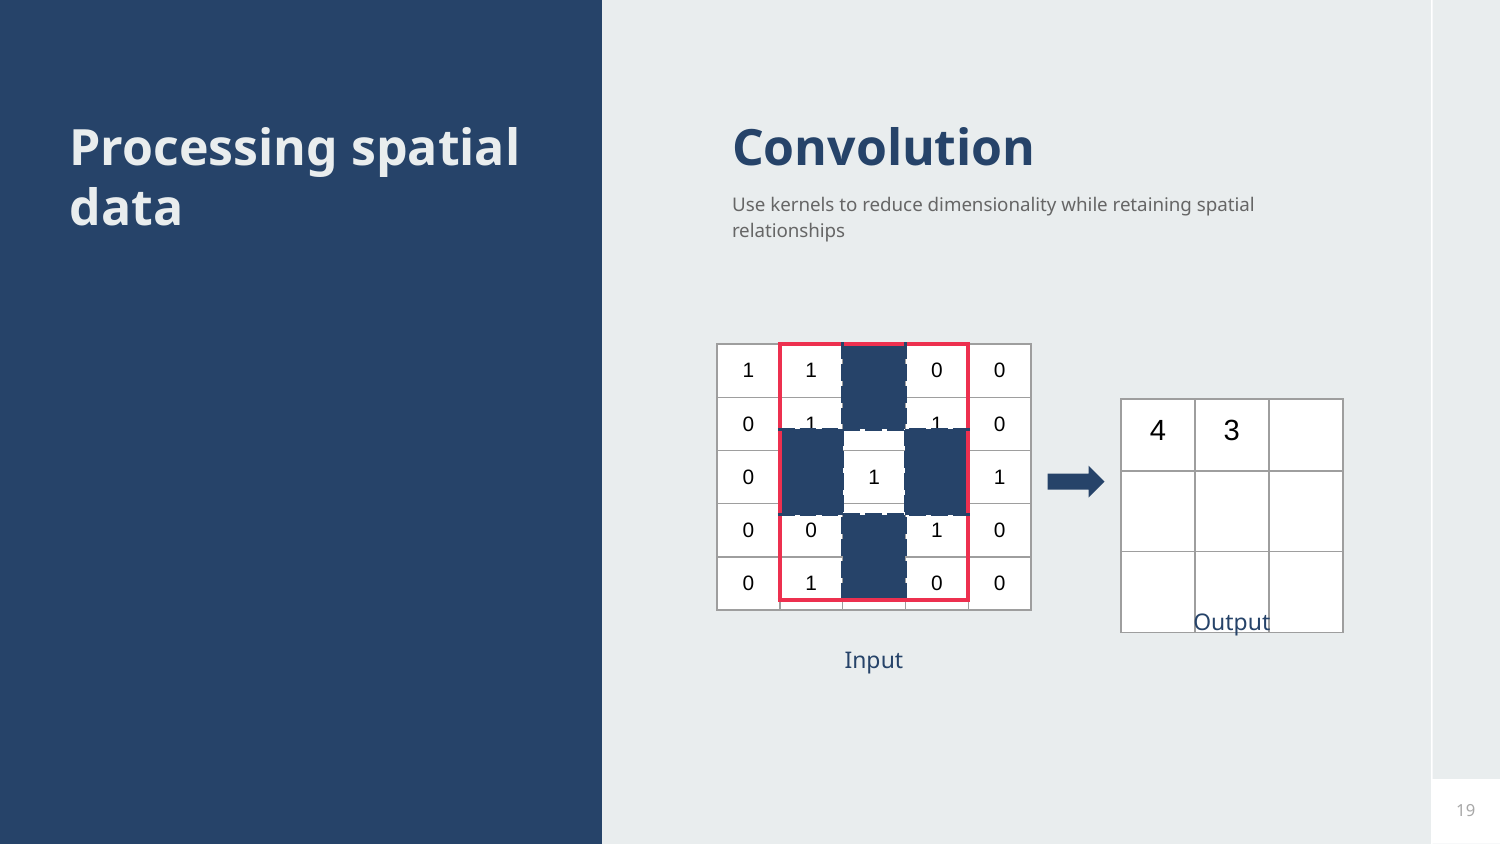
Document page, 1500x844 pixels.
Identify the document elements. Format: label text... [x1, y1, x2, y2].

table_cell 0 [718, 504, 778, 556]
table_cell [782, 515, 843, 598]
table_header 1 [718, 345, 778, 397]
text_box [1047, 465, 1105, 498]
table_cell [905, 429, 966, 515]
table_cell 0 [718, 451, 778, 503]
table_cell 0 [718, 398, 778, 450]
list Use kernels to reduce dimensionality while retaining spatial relationships [717, 194, 1313, 256]
table_cell [1196, 472, 1268, 551]
table_cell [782, 429, 843, 515]
table_cell 0 [970, 398, 1030, 450]
table_cell [1270, 472, 1342, 551]
subtitle Output [1120, 588, 1344, 644]
table_cell [843, 515, 905, 598]
table_header 0 [970, 345, 1030, 397]
table_cell 1 [781, 602, 842, 609]
table_cell 0 [969, 558, 1030, 609]
table_cell [1122, 472, 1194, 551]
title Processing spatial data [54, 99, 582, 703]
table_cell [843, 429, 905, 515]
subtitle Input [717, 626, 1032, 682]
table_cell 0 [906, 602, 968, 609]
table_cell 0 [718, 558, 779, 609]
table_cell [1196, 552, 1268, 588]
table_header [782, 346, 843, 429]
table_cell [905, 515, 966, 598]
slide_number <number> [1400, 779, 1491, 844]
title Convolution [717, 99, 1367, 194]
table_header [905, 346, 966, 429]
table_cell 1 [970, 451, 1030, 503]
table_cell [1122, 552, 1194, 588]
table_cell 1 [843, 602, 905, 609]
table_cell 0 [970, 504, 1030, 556]
table_header [843, 346, 905, 429]
table_header 4 [1122, 400, 1194, 470]
table_cell [1270, 552, 1342, 588]
table_header 3 [1196, 400, 1268, 470]
table_header [1270, 400, 1342, 470]
